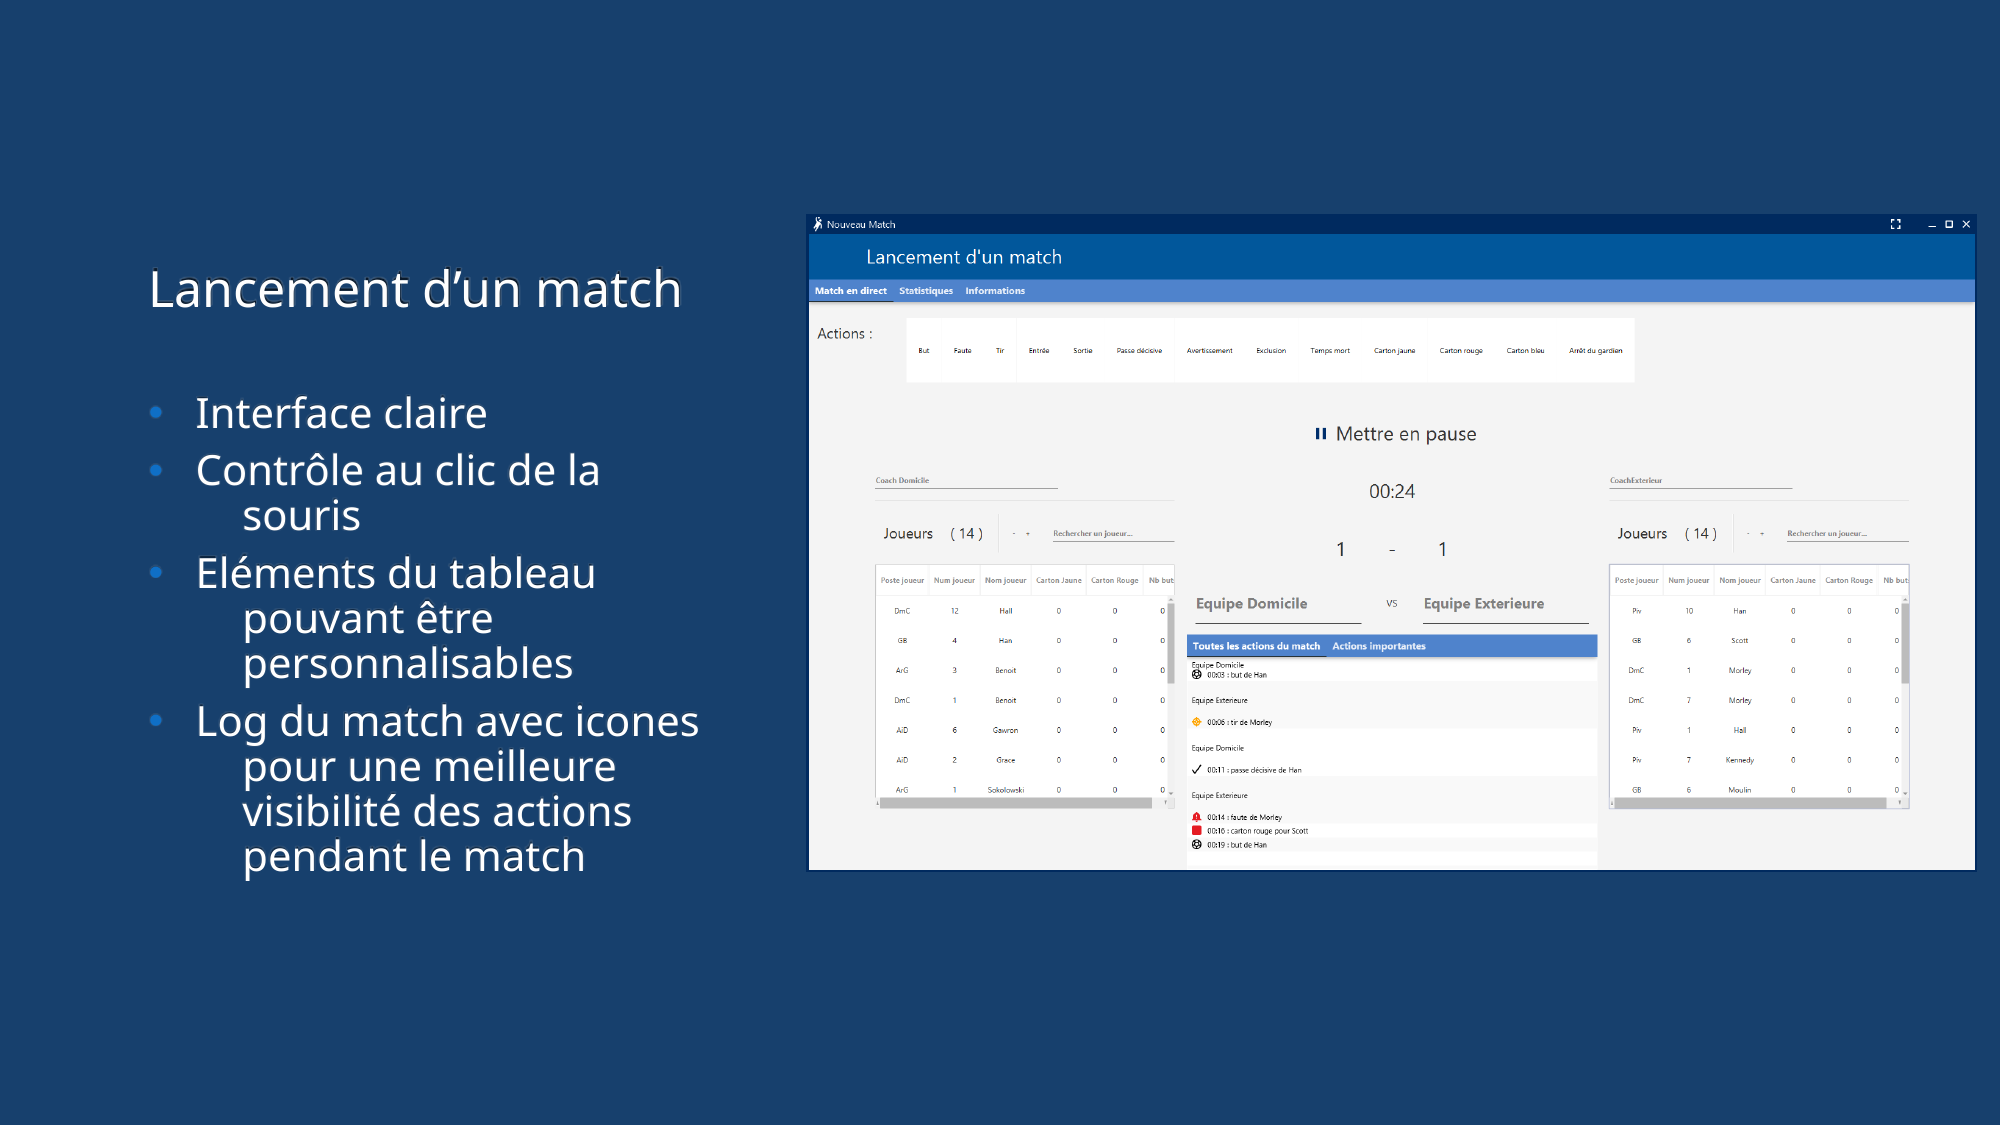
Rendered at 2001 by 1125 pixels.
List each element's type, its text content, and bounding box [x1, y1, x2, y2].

list Interface claire Contrôle au clic de la souris Eléments du tableau pouvant être personnalisables Log du match avec icones pour une meilleure visibilité des actions pendant le match [133, 384, 742, 962]
title Lancement d’un match [133, 109, 807, 385]
picture [806, 214, 1977, 872]
